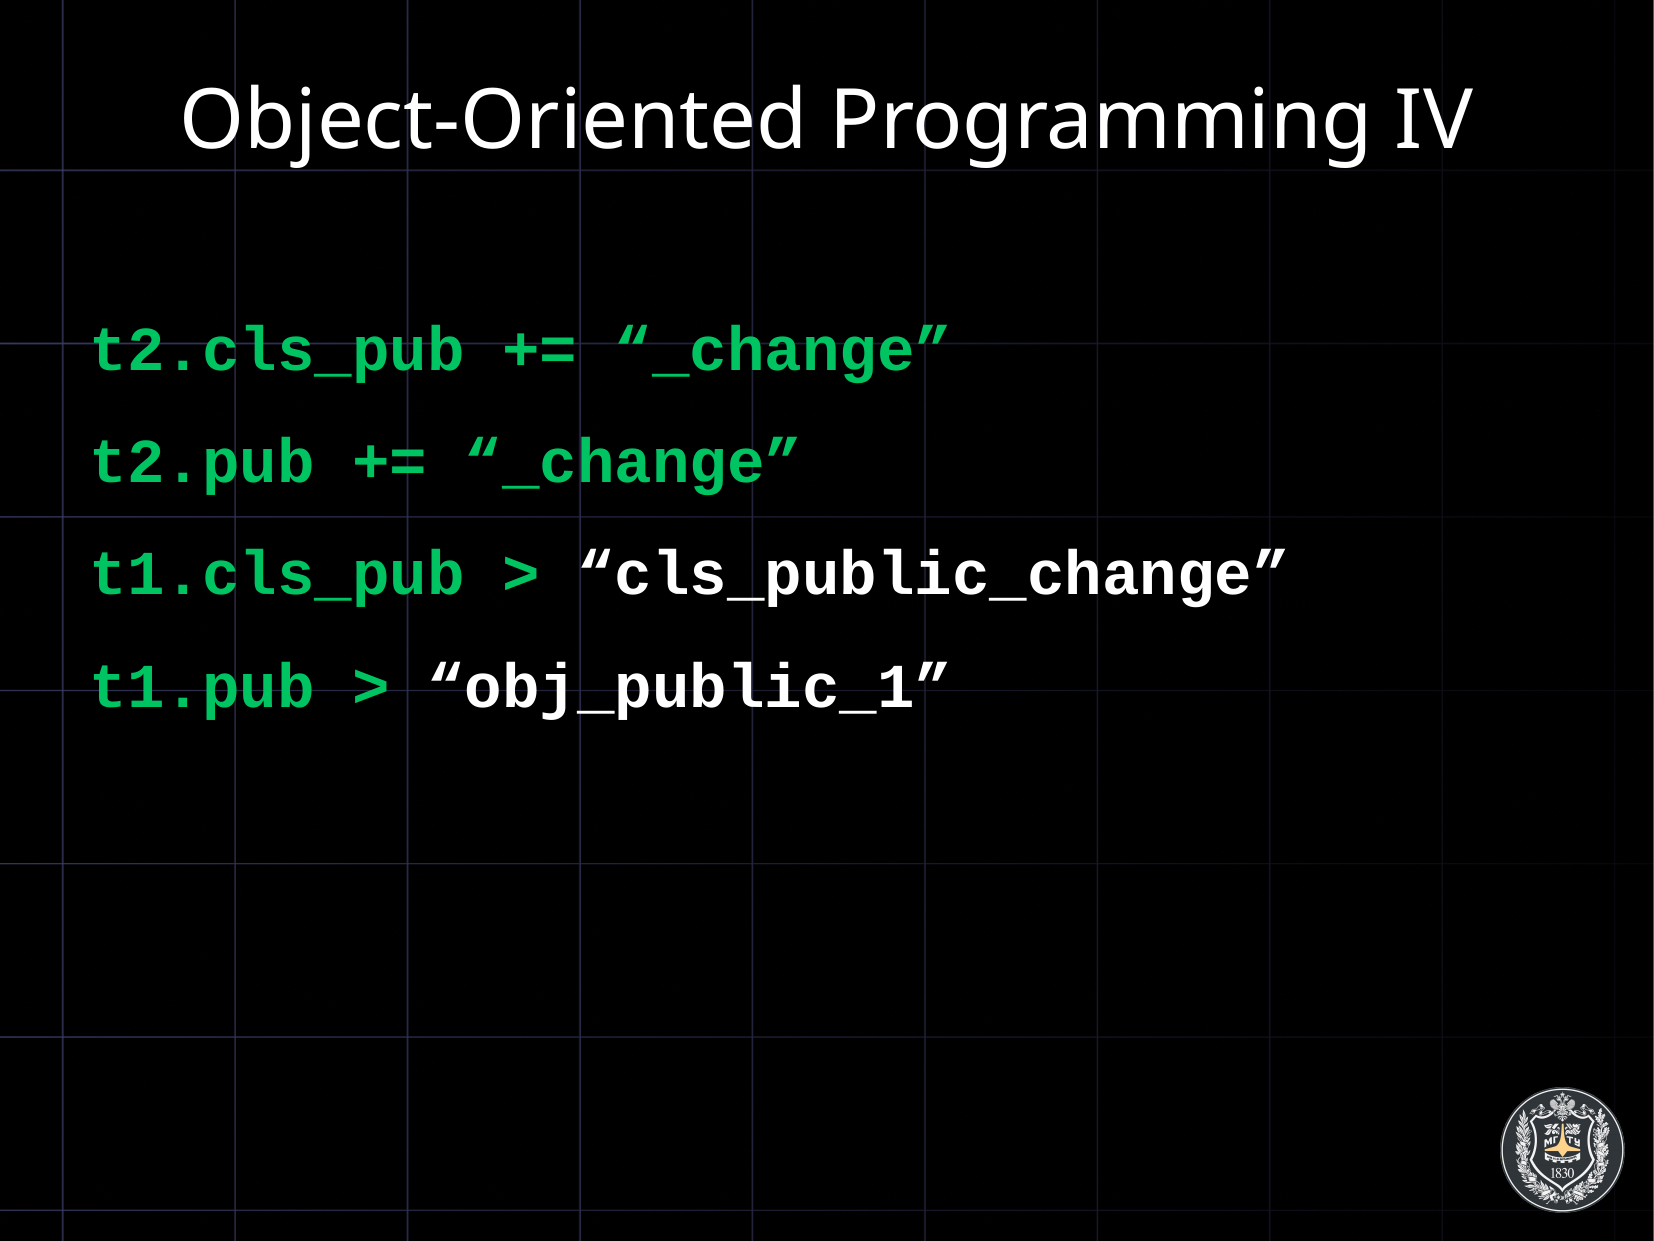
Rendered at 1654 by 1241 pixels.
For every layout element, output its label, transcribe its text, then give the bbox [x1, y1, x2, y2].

text_box t2.cls_pub += “_change” t2.pub += “_change” t1.cls_pub > “cls_public_change” t1.pub > “obj_public_1” [74, 187, 1575, 1241]
picture [0, 0, 1654, 1241]
text_box Object-Oriented Programming IV [82, 37, 1571, 187]
